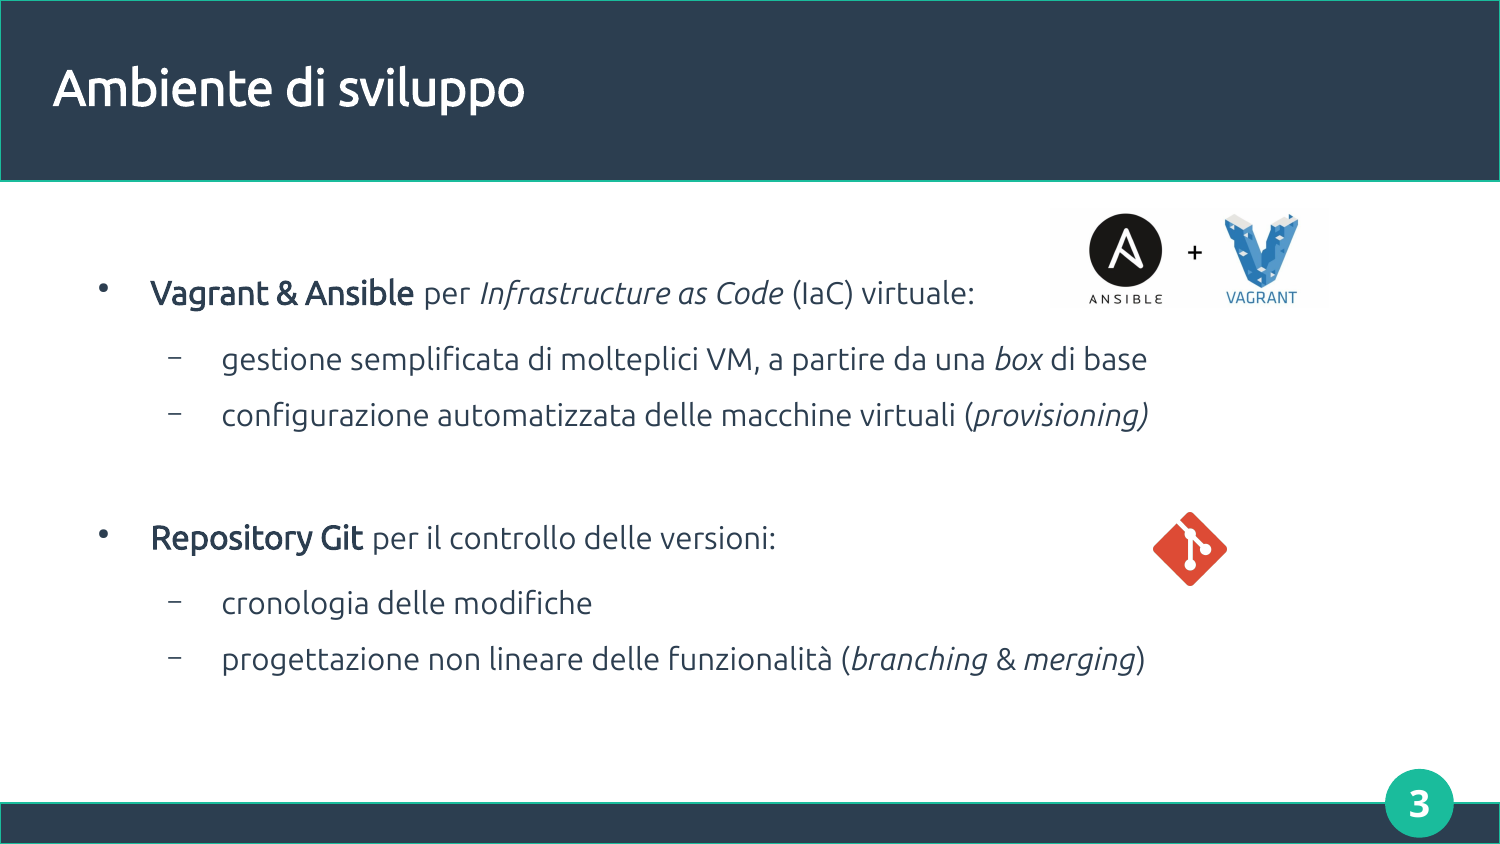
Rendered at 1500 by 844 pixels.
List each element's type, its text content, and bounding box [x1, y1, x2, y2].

title Ambiente di sviluppo [53, 33, 1447, 141]
picture [1153, 512, 1227, 586]
list Vagrant & Ansible per Infrastructure as Code (IaC) virtuale: gestione semplificata di molteplici VM, a partire da una box di base configurazione automatizzata delle macchine virtuali (provisioning) Repository Git per il controllo delle versioni: cronologia delle modifiche progettazione non lineare delle funzionalità (branching & merging) [79, 258, 1377, 743]
picture [1050, 208, 1329, 308]
